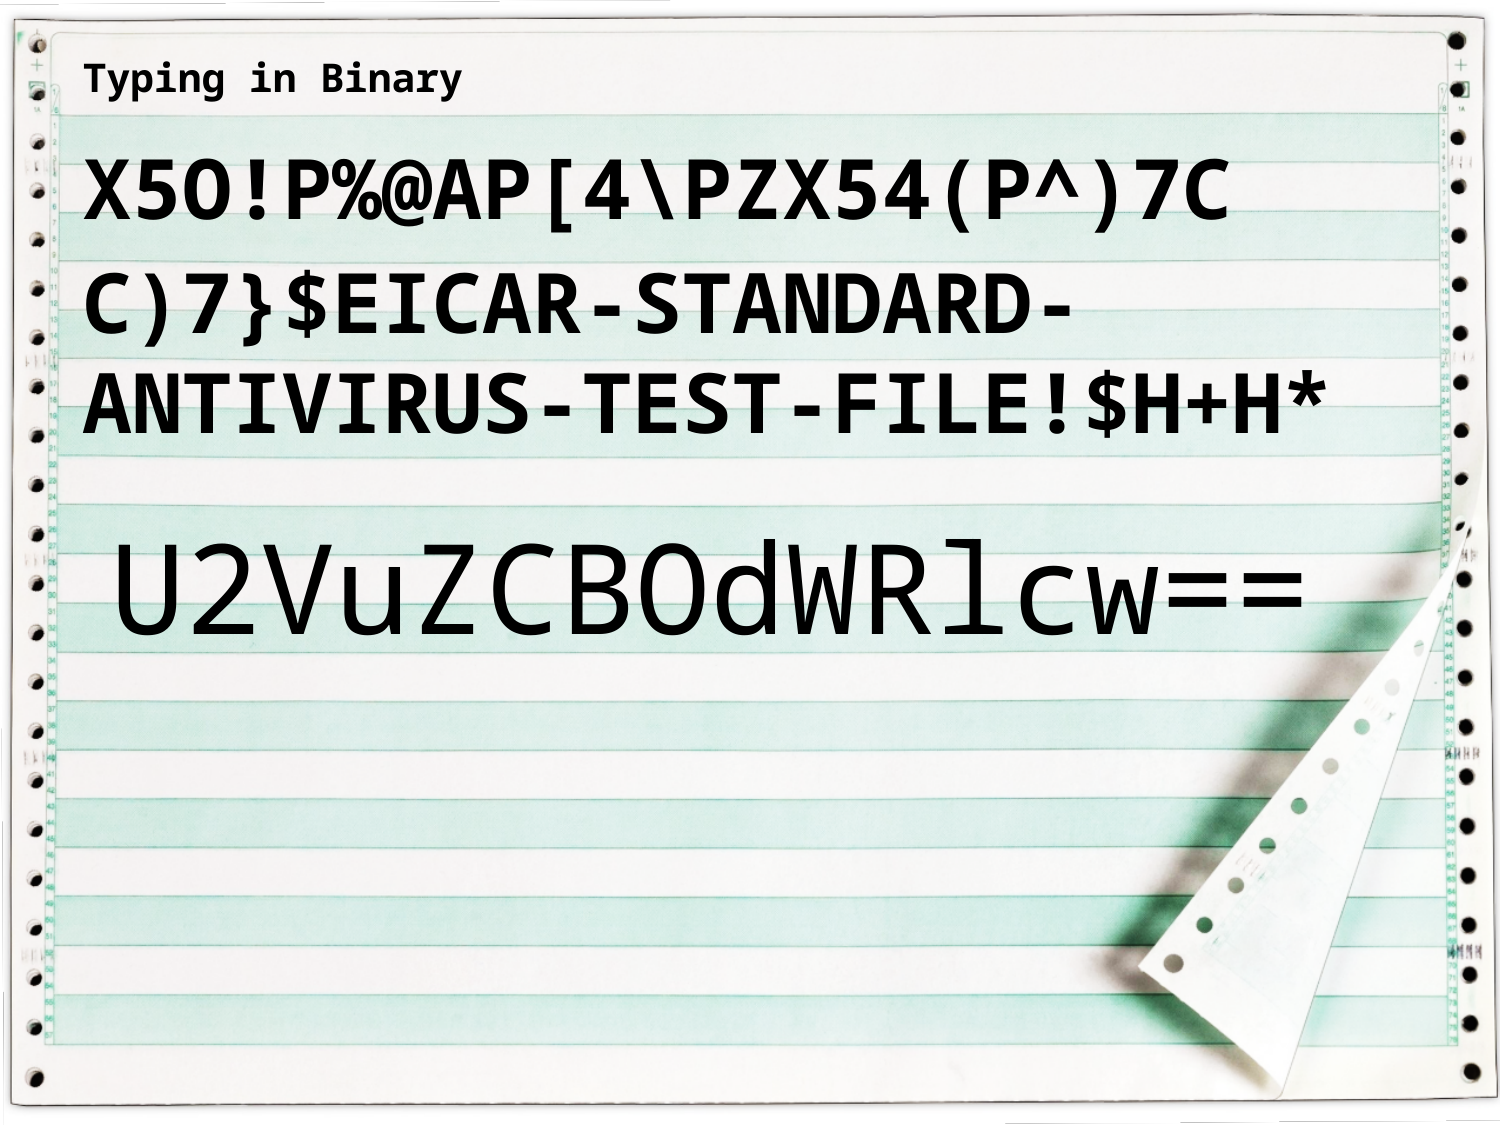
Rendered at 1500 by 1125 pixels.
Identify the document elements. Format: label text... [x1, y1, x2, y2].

text_box U2VuZCBOdWRlcw== [95, 501, 1326, 667]
text_box Typing in Binary [68, 45, 1436, 109]
text_box X5O!P%@AP[4\PZX54(P^)7C C)7}$EICAR-STANDARD-ANTIVIRUS-TEST-FILE!$H+H* [68, 129, 1415, 458]
picture [0, 0, 1500, 1125]
